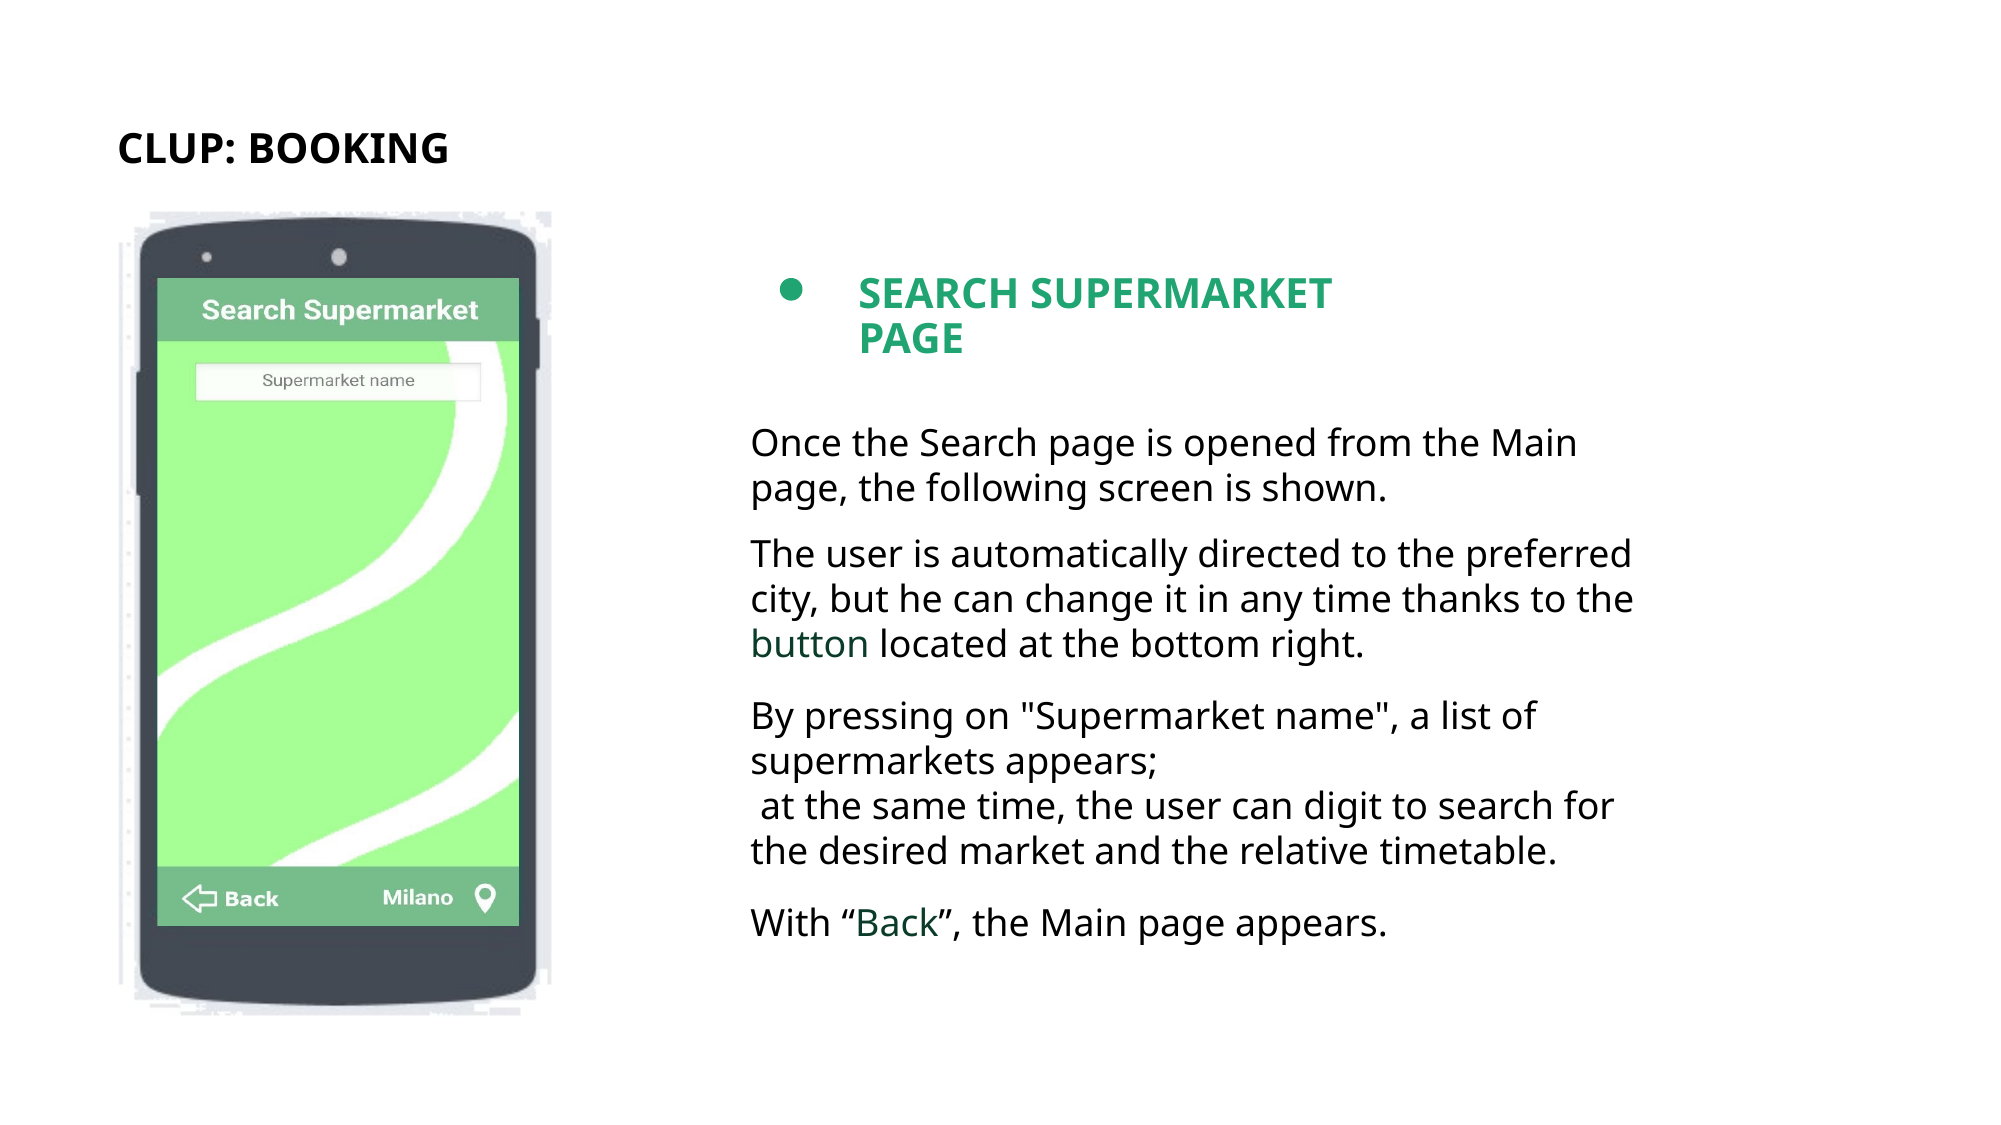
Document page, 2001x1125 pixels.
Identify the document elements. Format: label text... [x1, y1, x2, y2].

picture [83, 181, 593, 1047]
title CLUP: BOOKING [102, 118, 1056, 230]
text_box Once the Search page is opened from the Main page, the following screen is shown. The user is automatically directed to the preferred city, but he can change it in any time thanks to the button located at the bottom right. By pressing on "Supermarket name", a list of supermarkets appears; at the same time, the user can digit to search for the desired market and the relative timetable. With “Back”, the Main page appears. [735, 411, 1658, 818]
text_box [779, 278, 803, 301]
text_box SEARCH SUPERMARKET PAGE [843, 264, 1442, 315]
